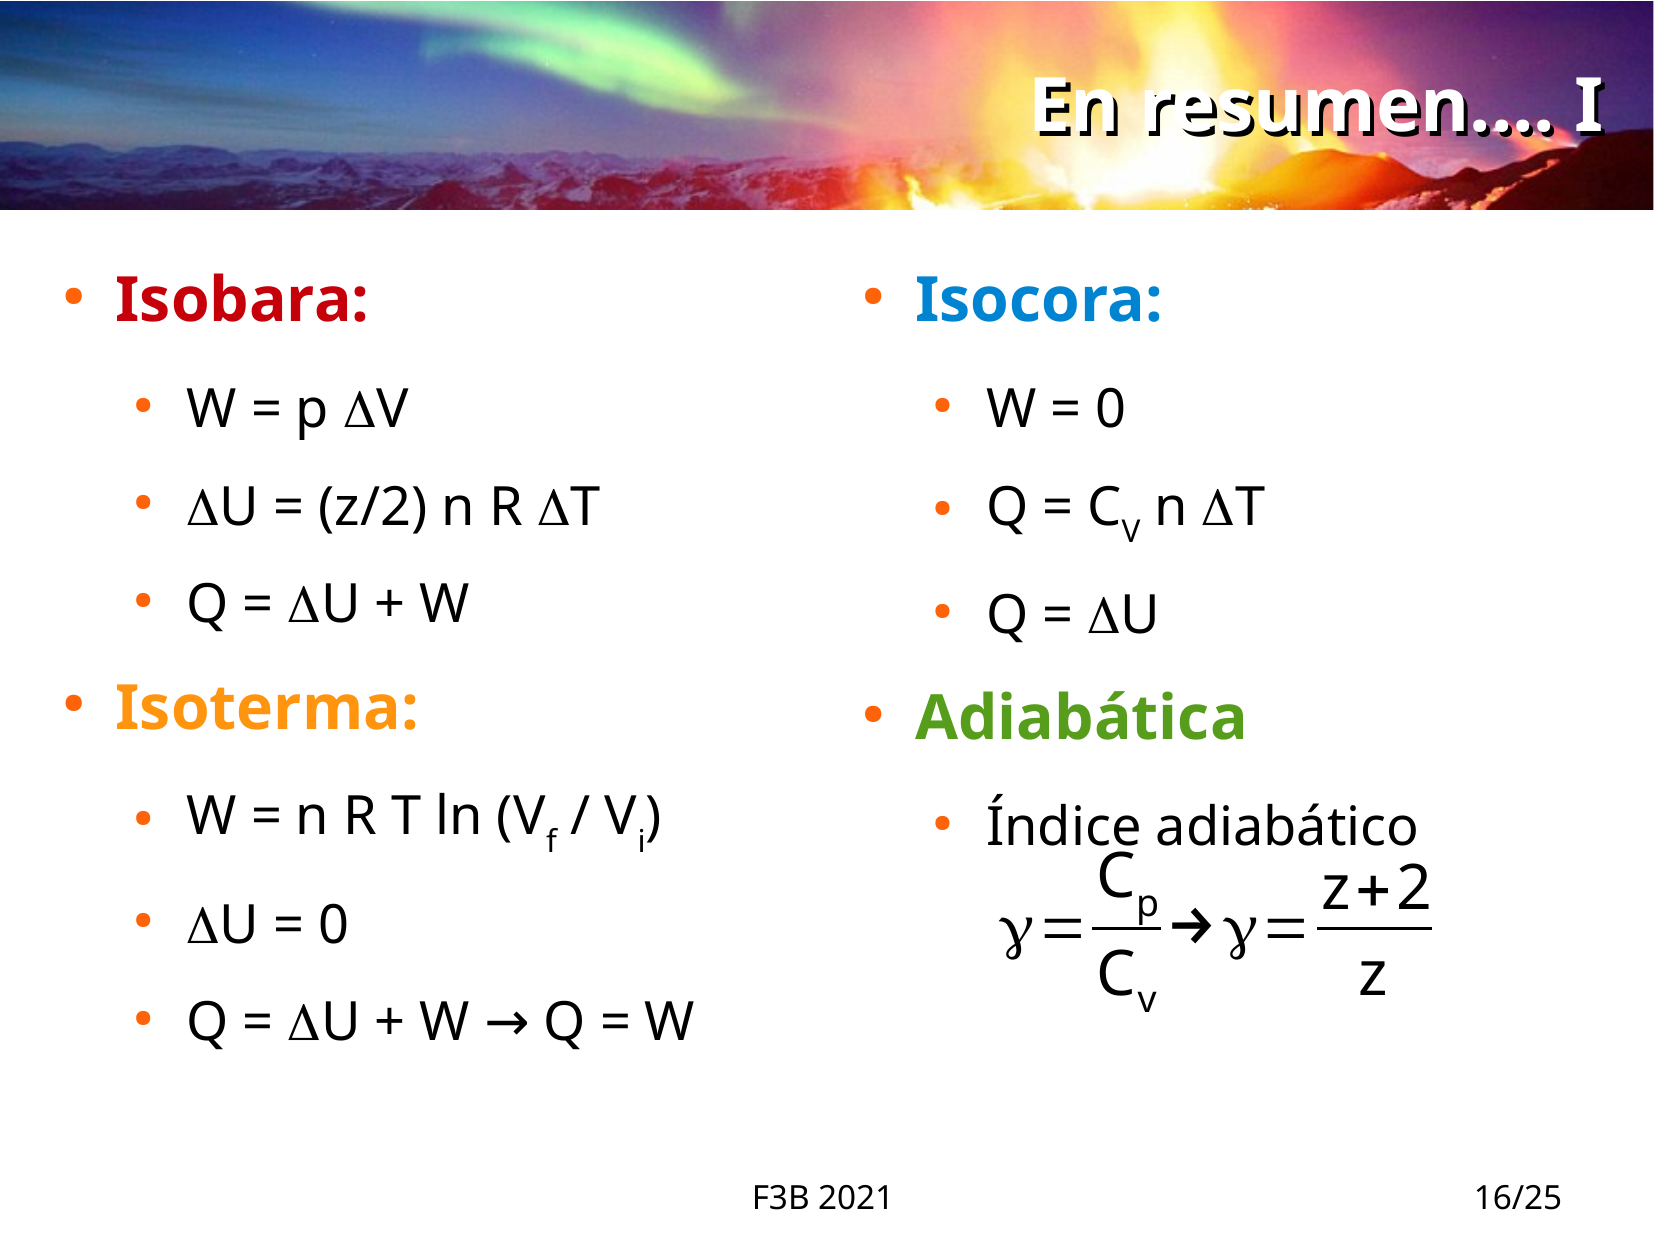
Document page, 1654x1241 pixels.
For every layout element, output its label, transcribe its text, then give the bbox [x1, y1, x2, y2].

picture [0, 1, 1654, 210]
title En resumen.... I [45, 15, 1606, 191]
list Isobara: W = p DV DU = (z/2) n R DT Q = DU + W Isoterma: W = n R T ln (Vf / Vi) DU = 0 Q = DU + W → Q = W [45, 255, 807, 1156]
chart [990, 837, 1441, 1022]
list Isocora: W = 0 Q = CV n DT Q = DU Adiabática Índice adiabático [844, 255, 1606, 1156]
